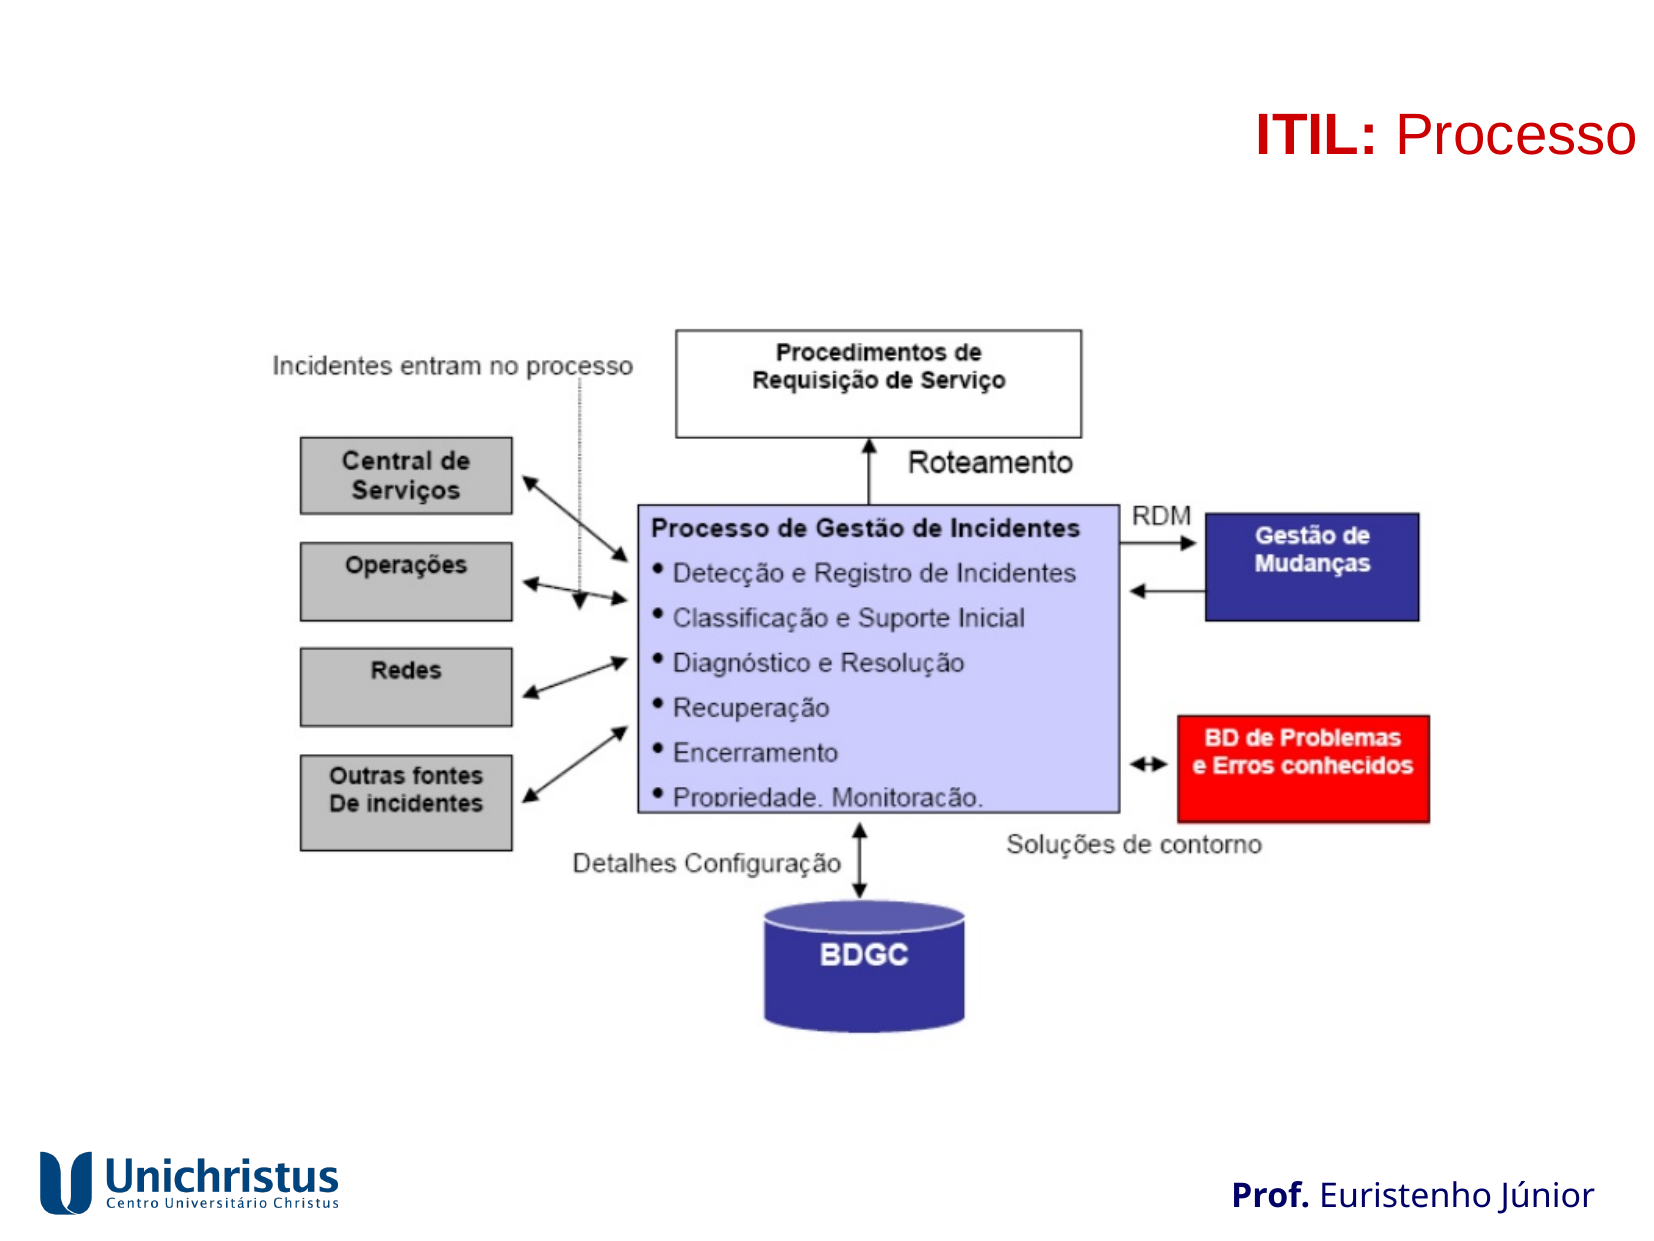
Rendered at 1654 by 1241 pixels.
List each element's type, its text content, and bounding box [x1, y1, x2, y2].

text_box Prof. Euristenho Júnior [1216, 1163, 1654, 1224]
picture [35, 1148, 343, 1217]
text_box ITIL: Processo [1241, 94, 1654, 175]
picture [236, 295, 1465, 1055]
